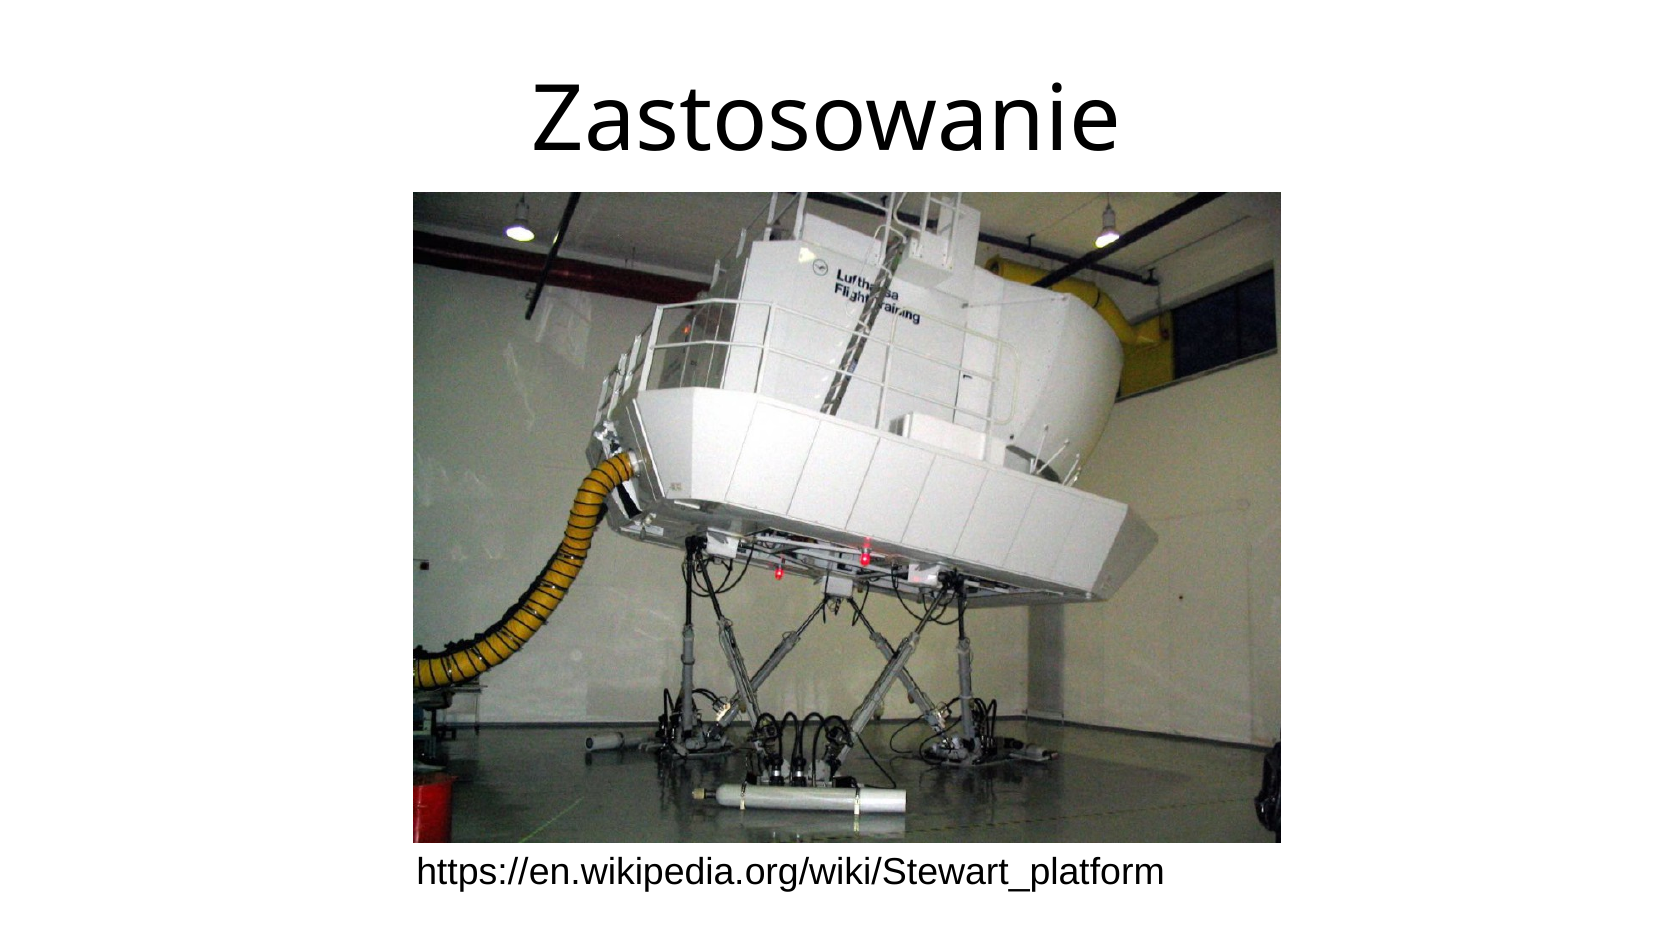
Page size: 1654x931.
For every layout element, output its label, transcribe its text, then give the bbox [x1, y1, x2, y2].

title Zastosowanie [82, 37, 1571, 193]
text_box https://en.wikipedia.org/wiki/Stewart_platform [401, 843, 1654, 900]
picture [413, 192, 1281, 843]
